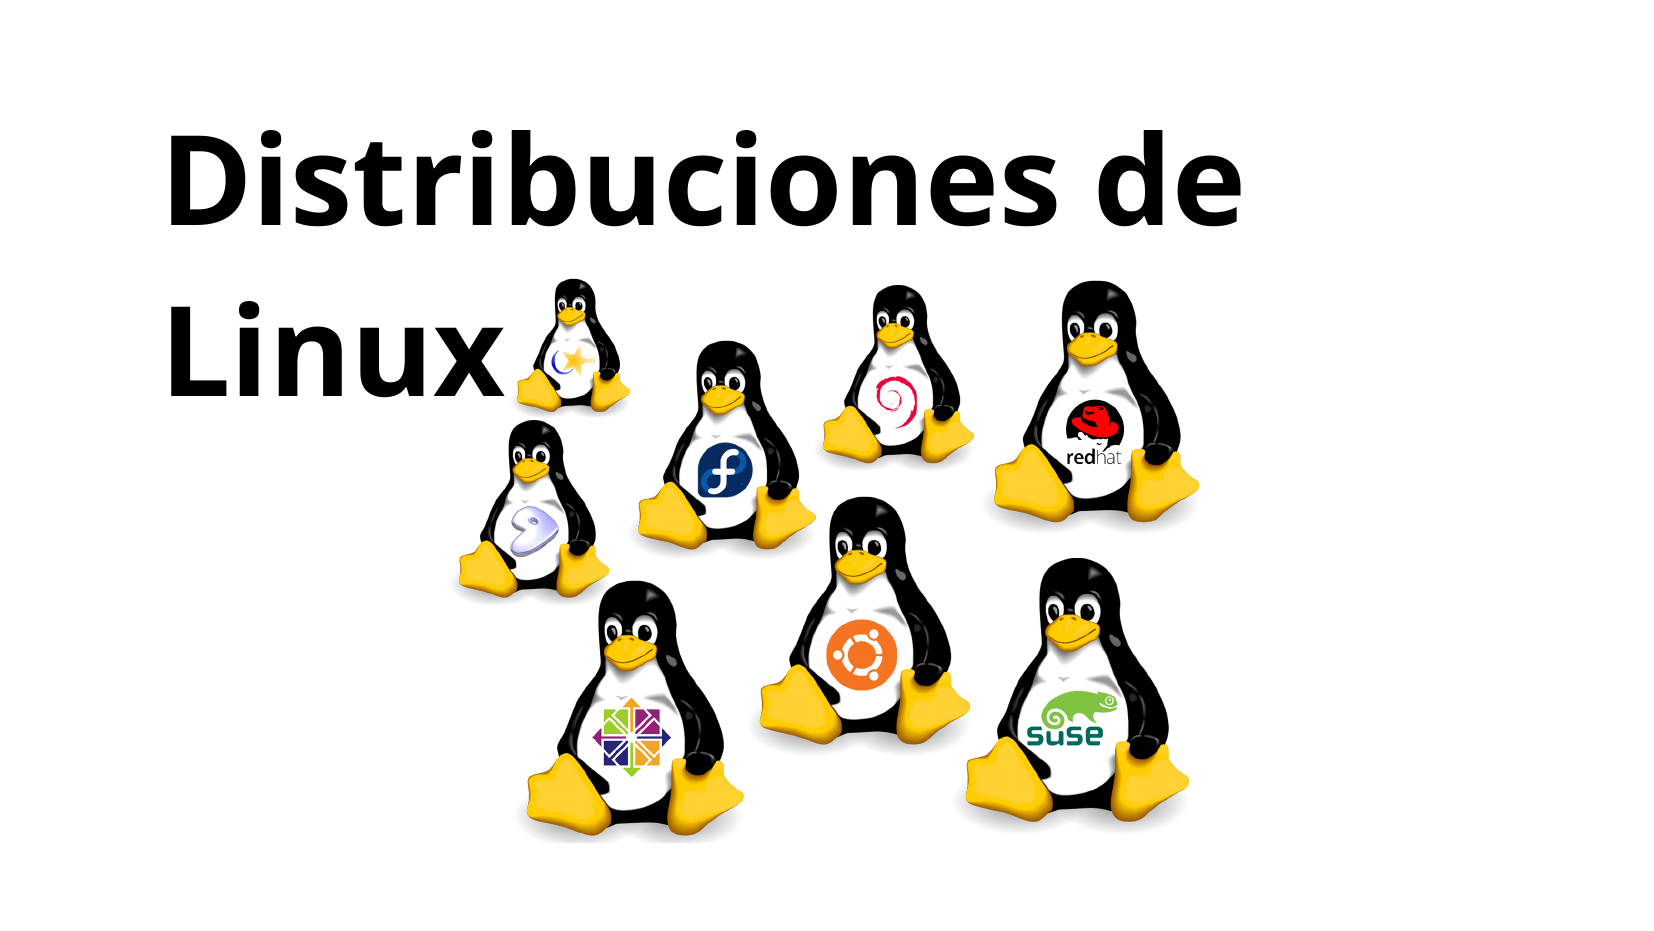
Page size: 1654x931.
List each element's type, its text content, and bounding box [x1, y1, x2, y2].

text_box Distribuciones de Linux [145, 84, 1509, 225]
picture [445, 271, 1208, 843]
